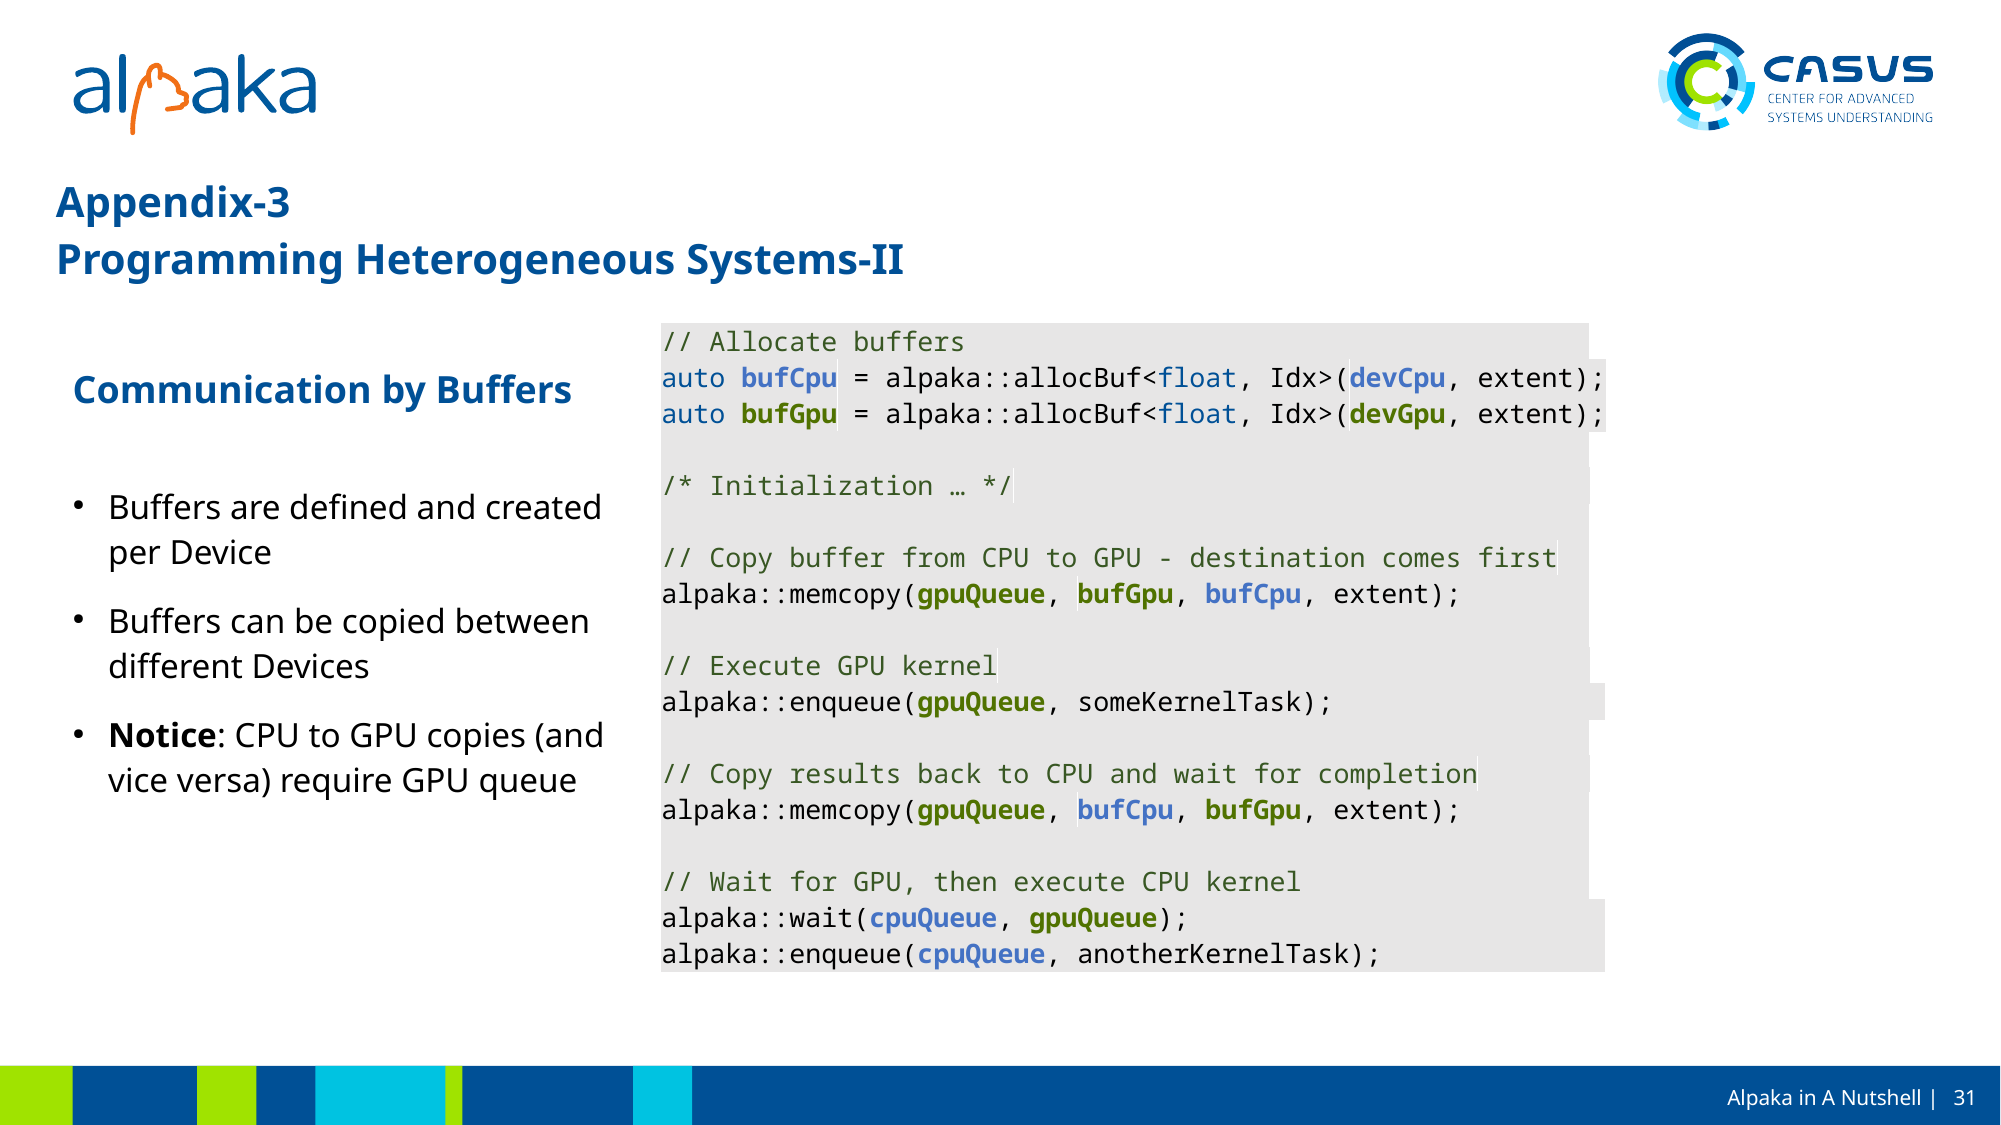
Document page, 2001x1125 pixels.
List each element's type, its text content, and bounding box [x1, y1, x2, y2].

picture [72, 53, 317, 136]
list // Allocate buffers auto bufCpu = alpaka::allocBuf<float, Idx>(devCpu, extent); auto bufGpu = alpaka::allocBuf<float, Idx>(devGpu, extent); /* Initialization … */ // Copy buffer from CPU to GPU - destination comes first alpaka::memcopy(gpuQueue, bufGpu, bufCpu, extent); // Execute GPU kernel alpaka::enqueue(gpuQueue, someKernelTask); // Copy results back to CPU and wait for completion alpaka::memcopy(gpuQueue, bufCpu, bufGpu, extent); // Wait for GPU, then execute CPU kernel alpaka::wait(cpuQueue, gpuQueue); alpaka::enqueue(cpuQueue, anotherKernelTask); [661, 316, 1621, 979]
title Appendix-3 Programming Heterogeneous Systems-II [55, 172, 1603, 287]
picture [1658, 33, 1933, 131]
list Communication by Buffers Buffers are defined and created per Device Buffers can be copied between different Devices Notice: CPU to GPU copies (and vice versa) require GPU queue [72, 363, 626, 1026]
